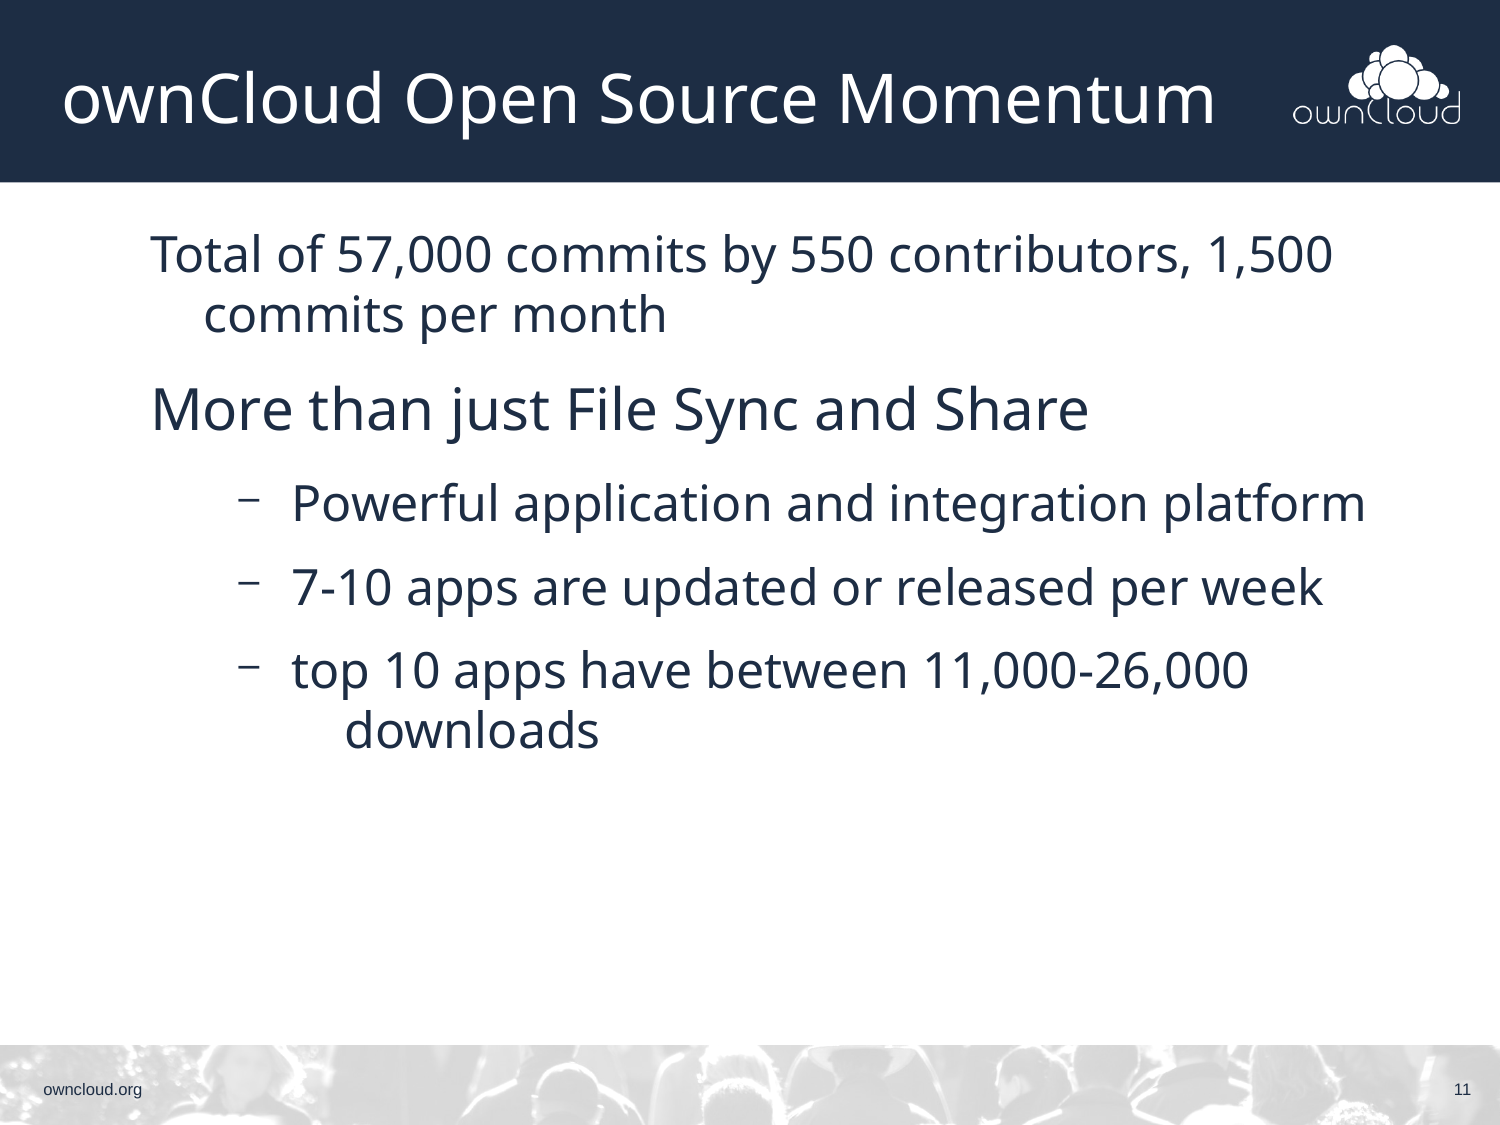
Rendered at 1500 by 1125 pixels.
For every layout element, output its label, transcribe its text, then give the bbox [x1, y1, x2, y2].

picture [1293, 45, 1460, 124]
picture [0, 1045, 1500, 1125]
list Total of 57,000 commits by 550 contributors, 1,500 commits per month More than just File Sync and Share Powerful application and integration platform 7-10 apps are updated or released per week top 10 apps have between 11,000-26,000 downloads [46, 214, 1465, 1026]
title ownCloud Open Source Momentum [46, 5, 1258, 187]
